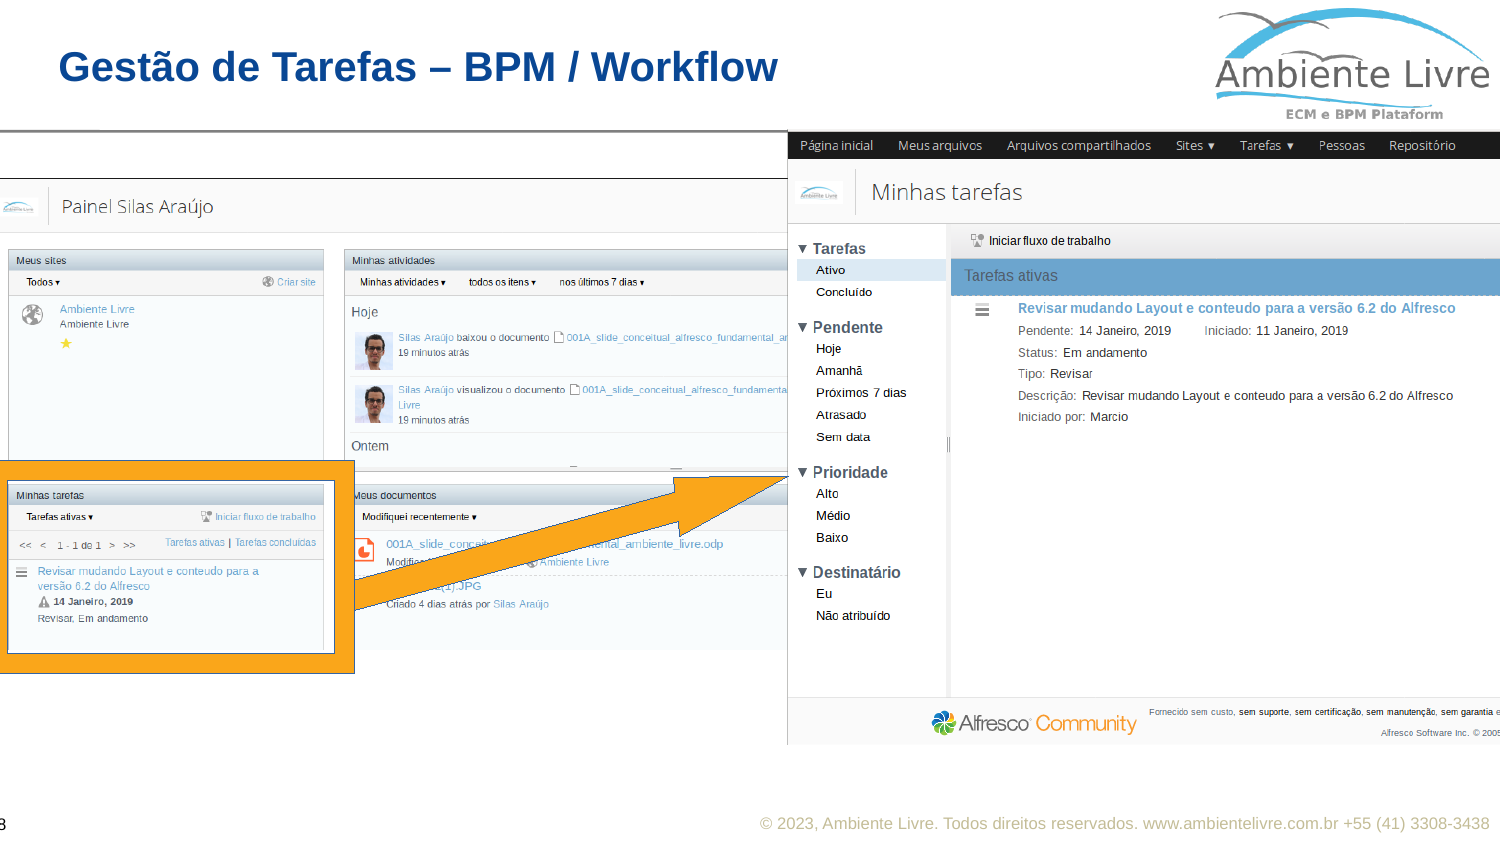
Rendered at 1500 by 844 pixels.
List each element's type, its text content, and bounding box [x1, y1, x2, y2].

title Gestão de Tarefas – BPM / Workflow [43, 8, 1127, 129]
picture [1215, 8, 1489, 119]
text_box [0, 460, 789, 674]
picture [0, 129, 1500, 745]
picture [8, 481, 334, 650]
